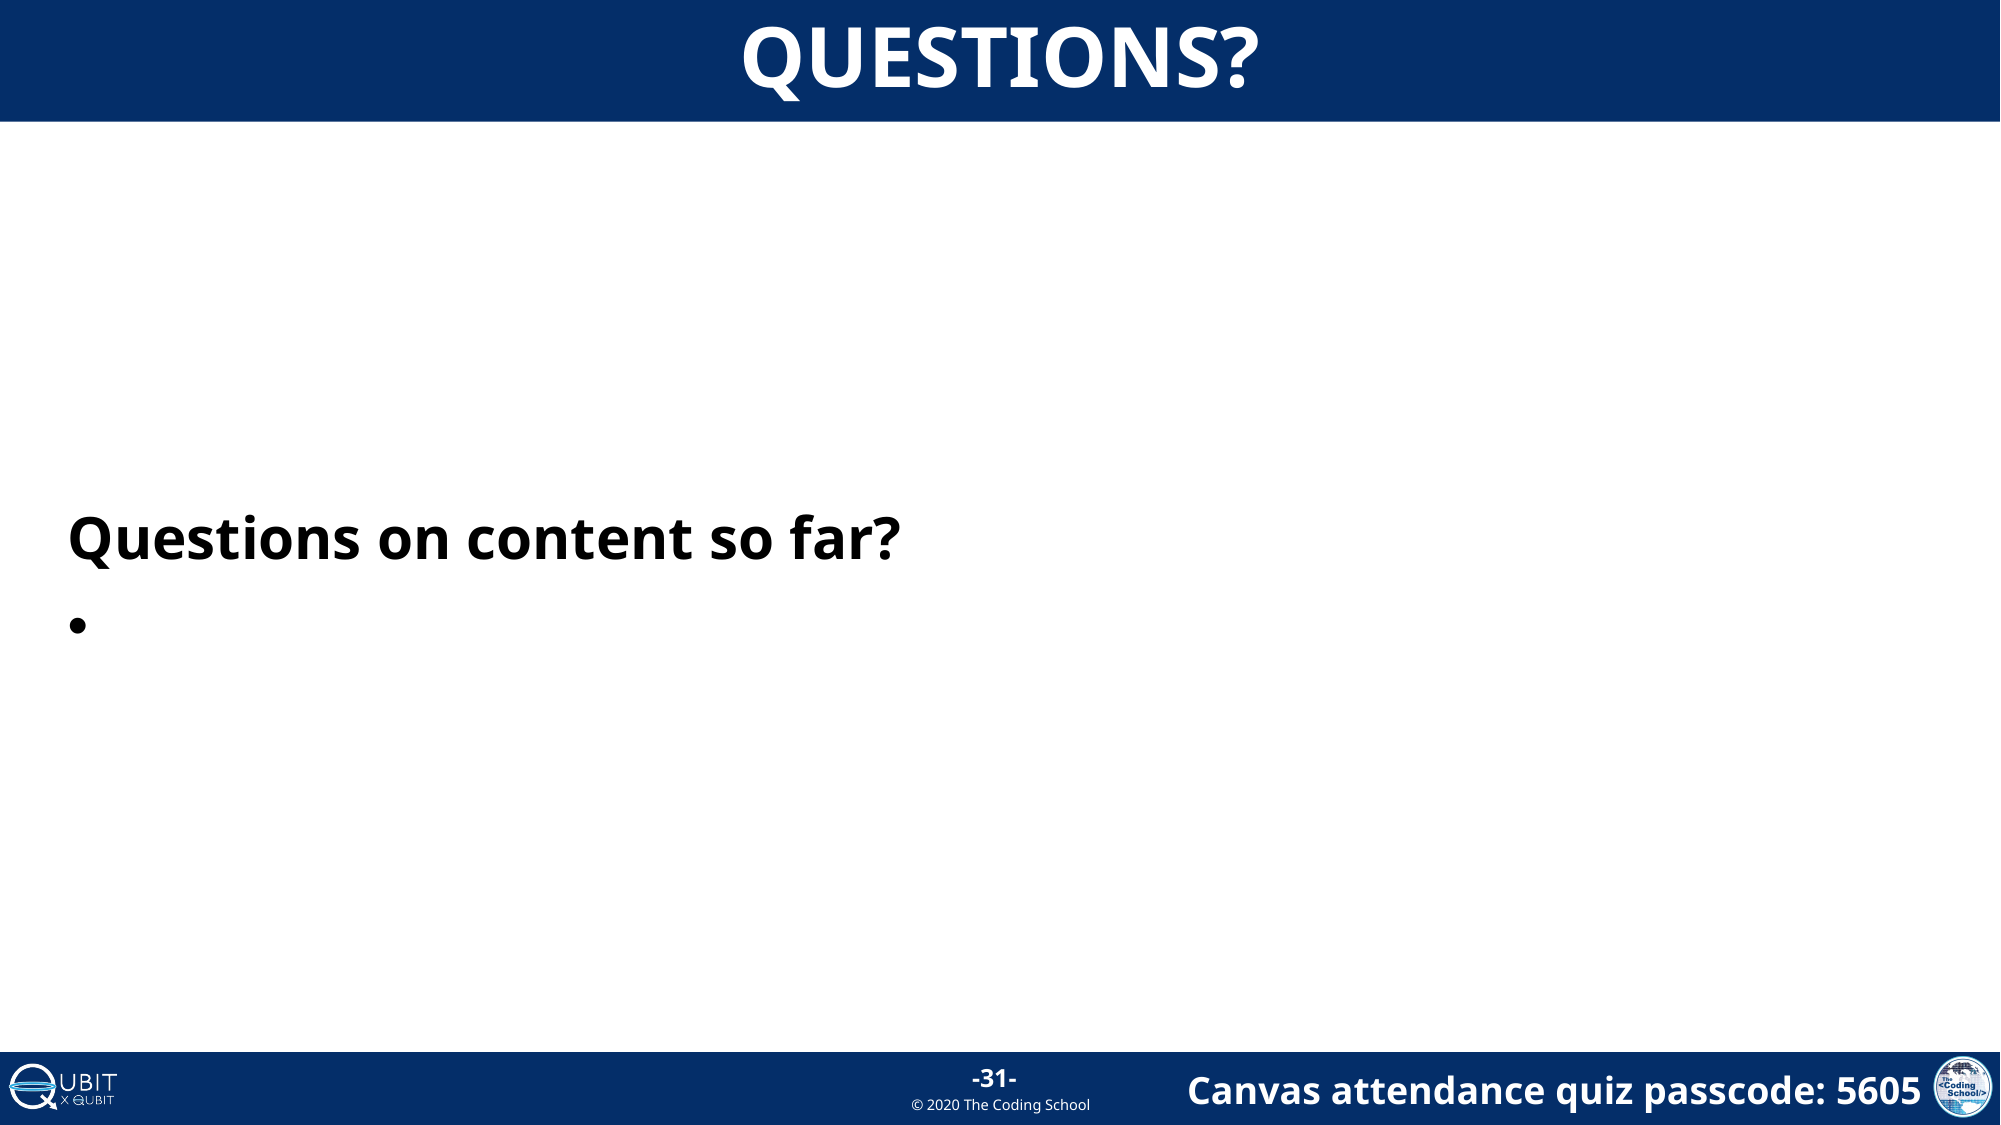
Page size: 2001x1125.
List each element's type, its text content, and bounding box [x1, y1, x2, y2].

list Questions on content so far? [52, 159, 1940, 1014]
text_box -31- [945, 1050, 1044, 1110]
title Questions? [0, 0, 2000, 122]
